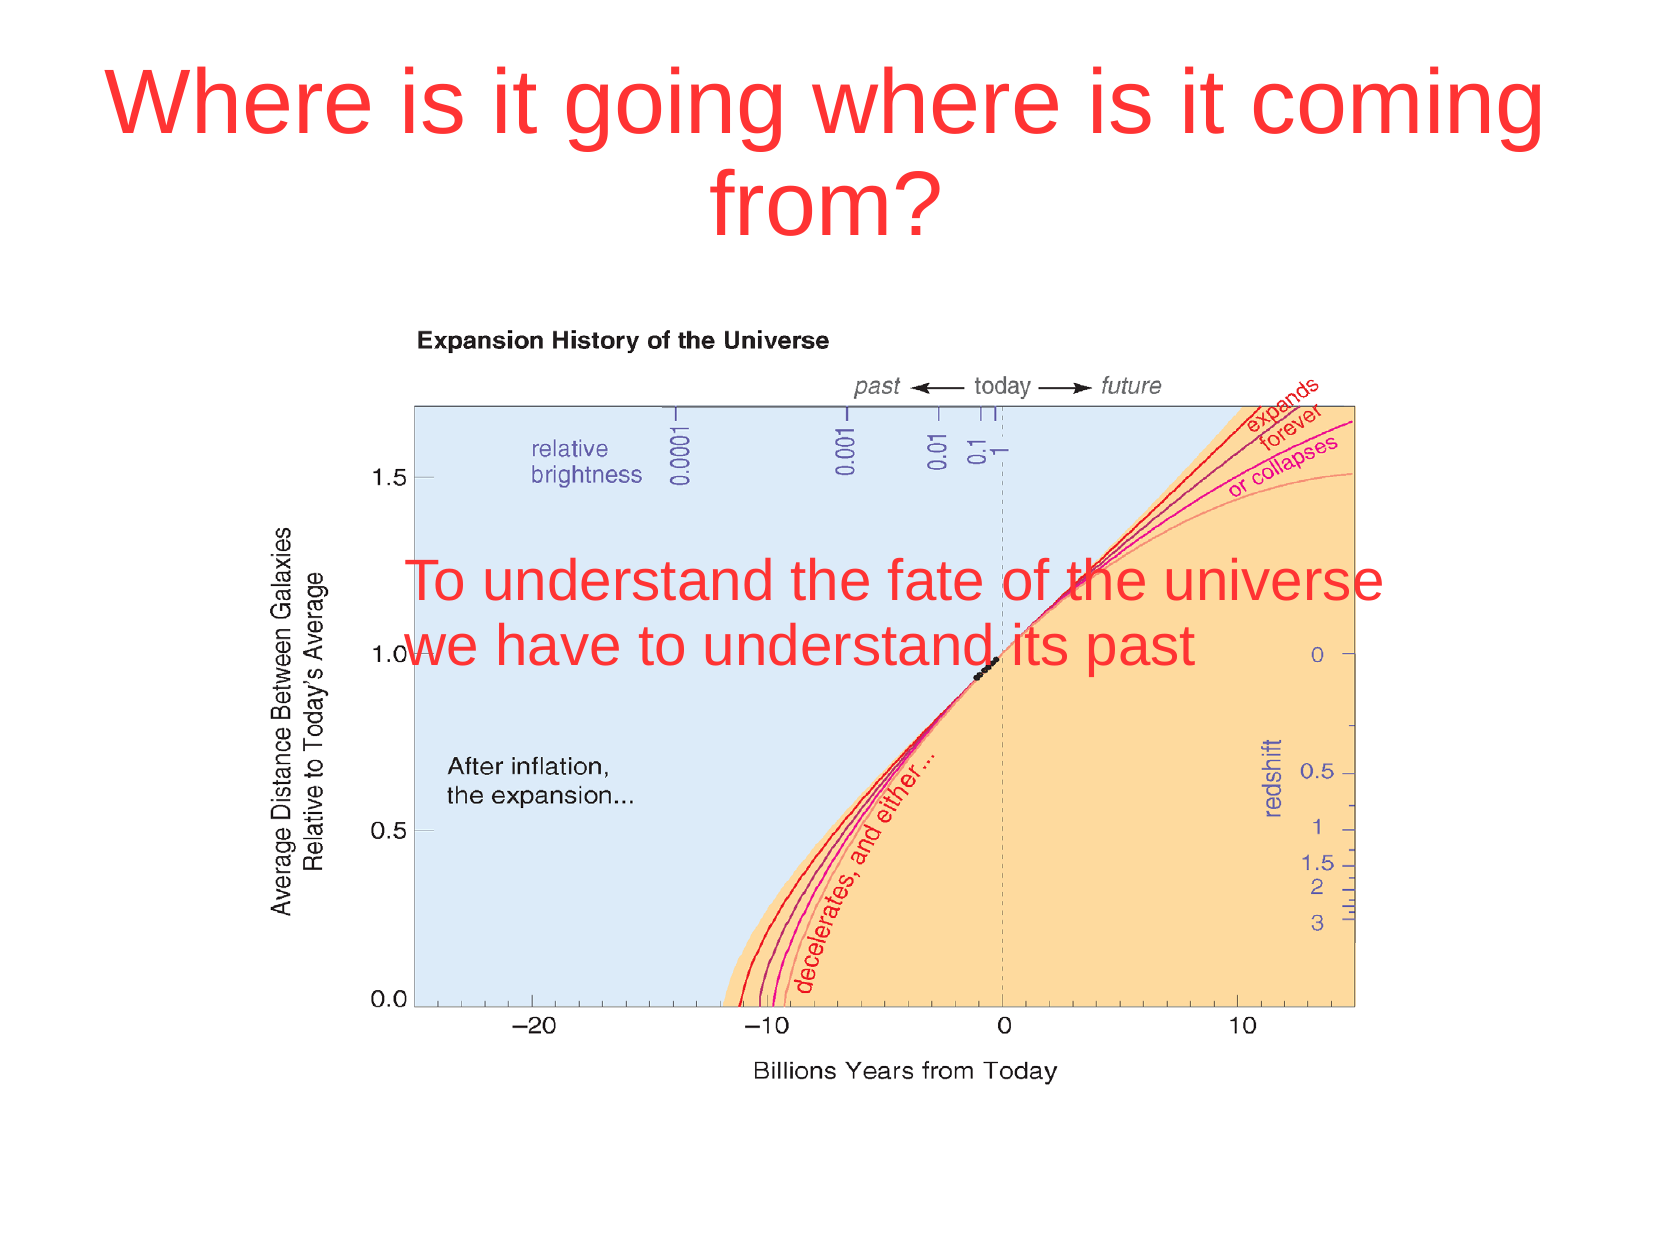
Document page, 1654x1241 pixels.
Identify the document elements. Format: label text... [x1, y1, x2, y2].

text_box To understand the fate of the universe we have to understand its past [389, 540, 1417, 686]
title Where is it going where is it coming from? [82, 49, 1571, 257]
picture [248, 295, 1424, 1111]
